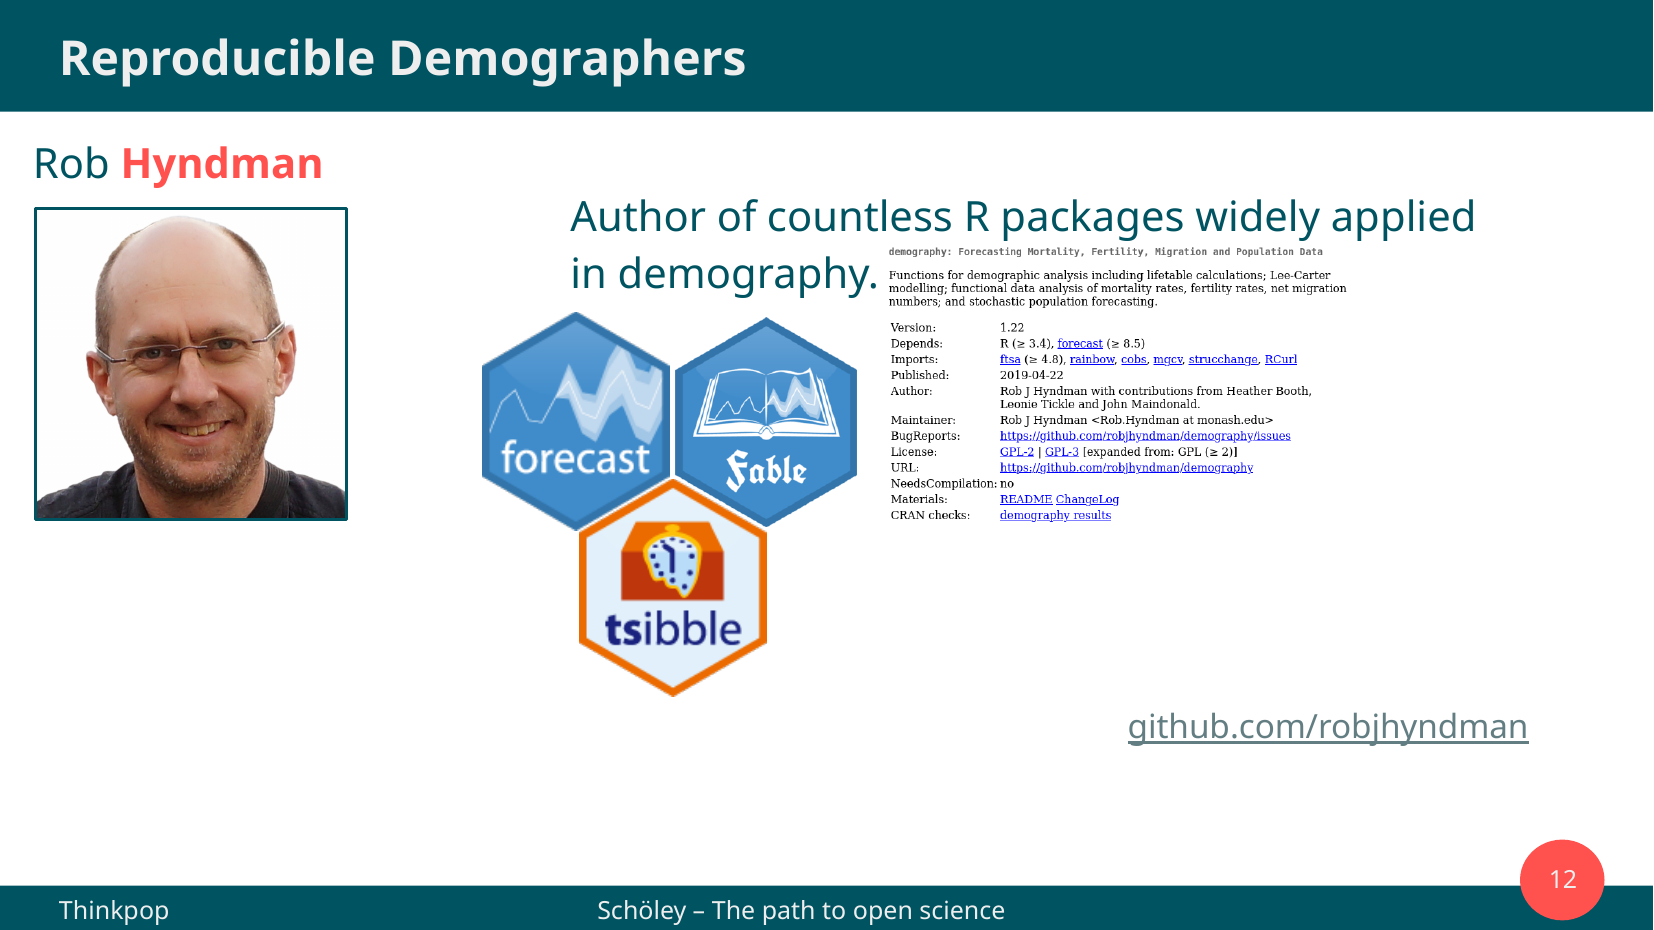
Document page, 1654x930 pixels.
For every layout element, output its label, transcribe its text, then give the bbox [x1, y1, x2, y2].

picture [482, 312, 857, 697]
text_box github.com/robjhyndman [1113, 696, 1653, 796]
title Reproducible Demographers [58, 0, 1594, 117]
picture [885, 243, 1353, 525]
text_box Author of countless R packages widely applied in demography. [555, 179, 1449, 293]
picture [37, 209, 346, 518]
text_box Rob Hyndman [18, 126, 526, 210]
